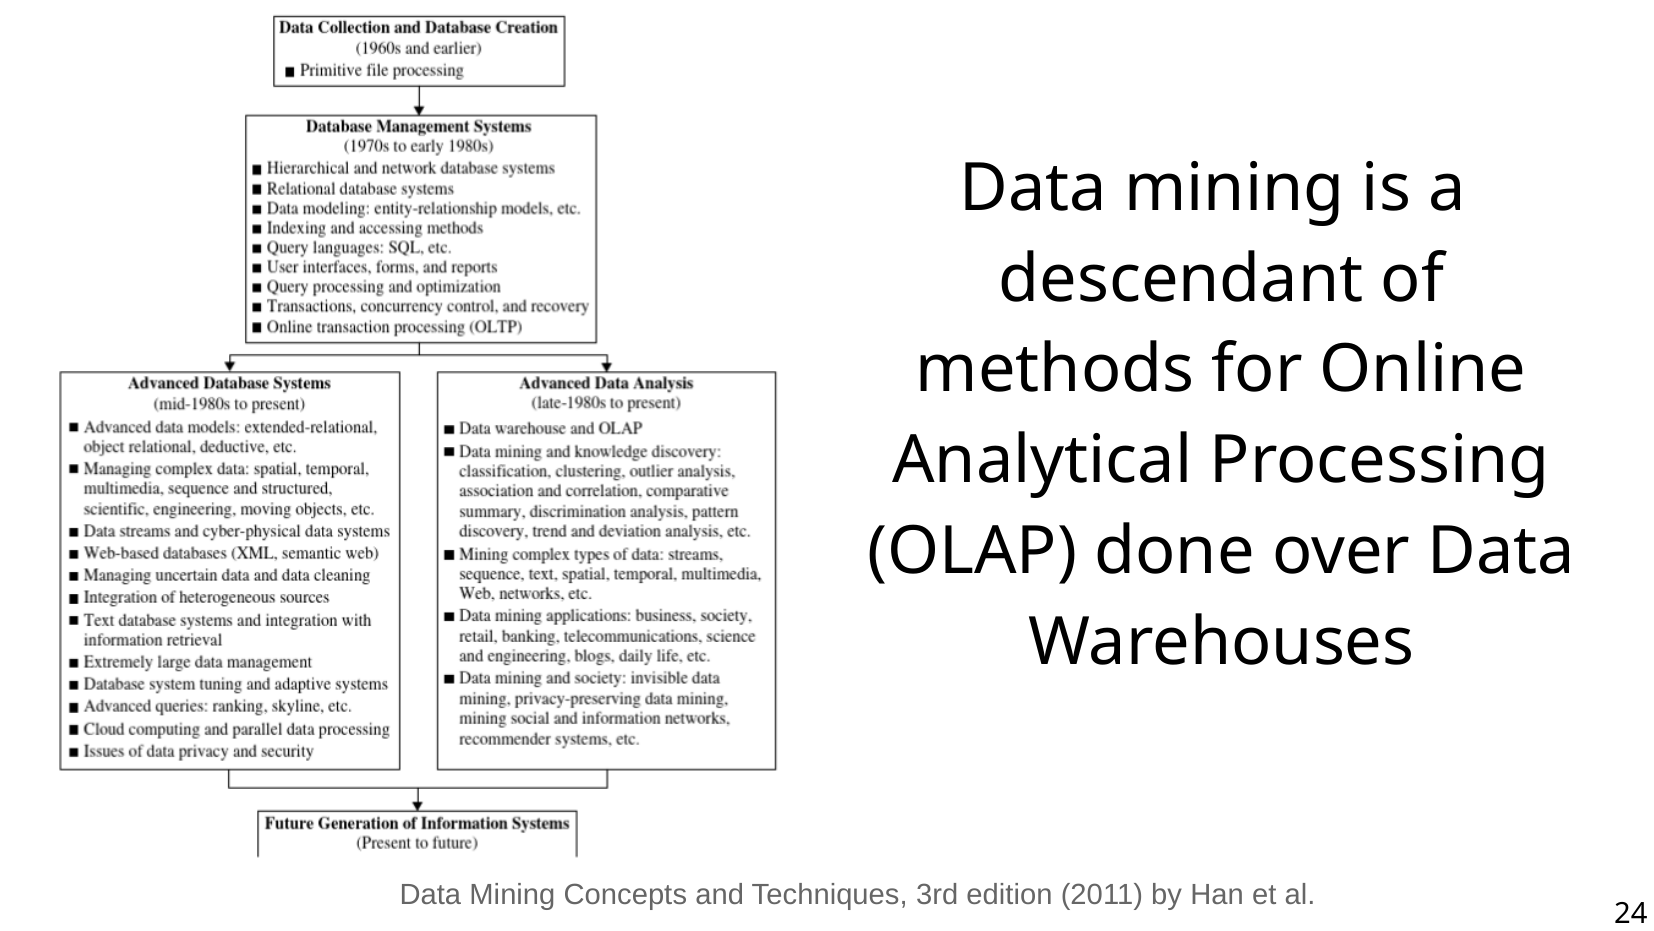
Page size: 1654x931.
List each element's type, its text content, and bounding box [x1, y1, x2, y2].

list Data mining is a descendant of methods for Online Analytical Processing (OLAP) done over Data Warehouses [850, 30, 1593, 793]
text_box Data Mining Concepts and Techniques, 3rd edition (2011) by Han et al. [250, 870, 1466, 921]
picture [25, 0, 792, 871]
